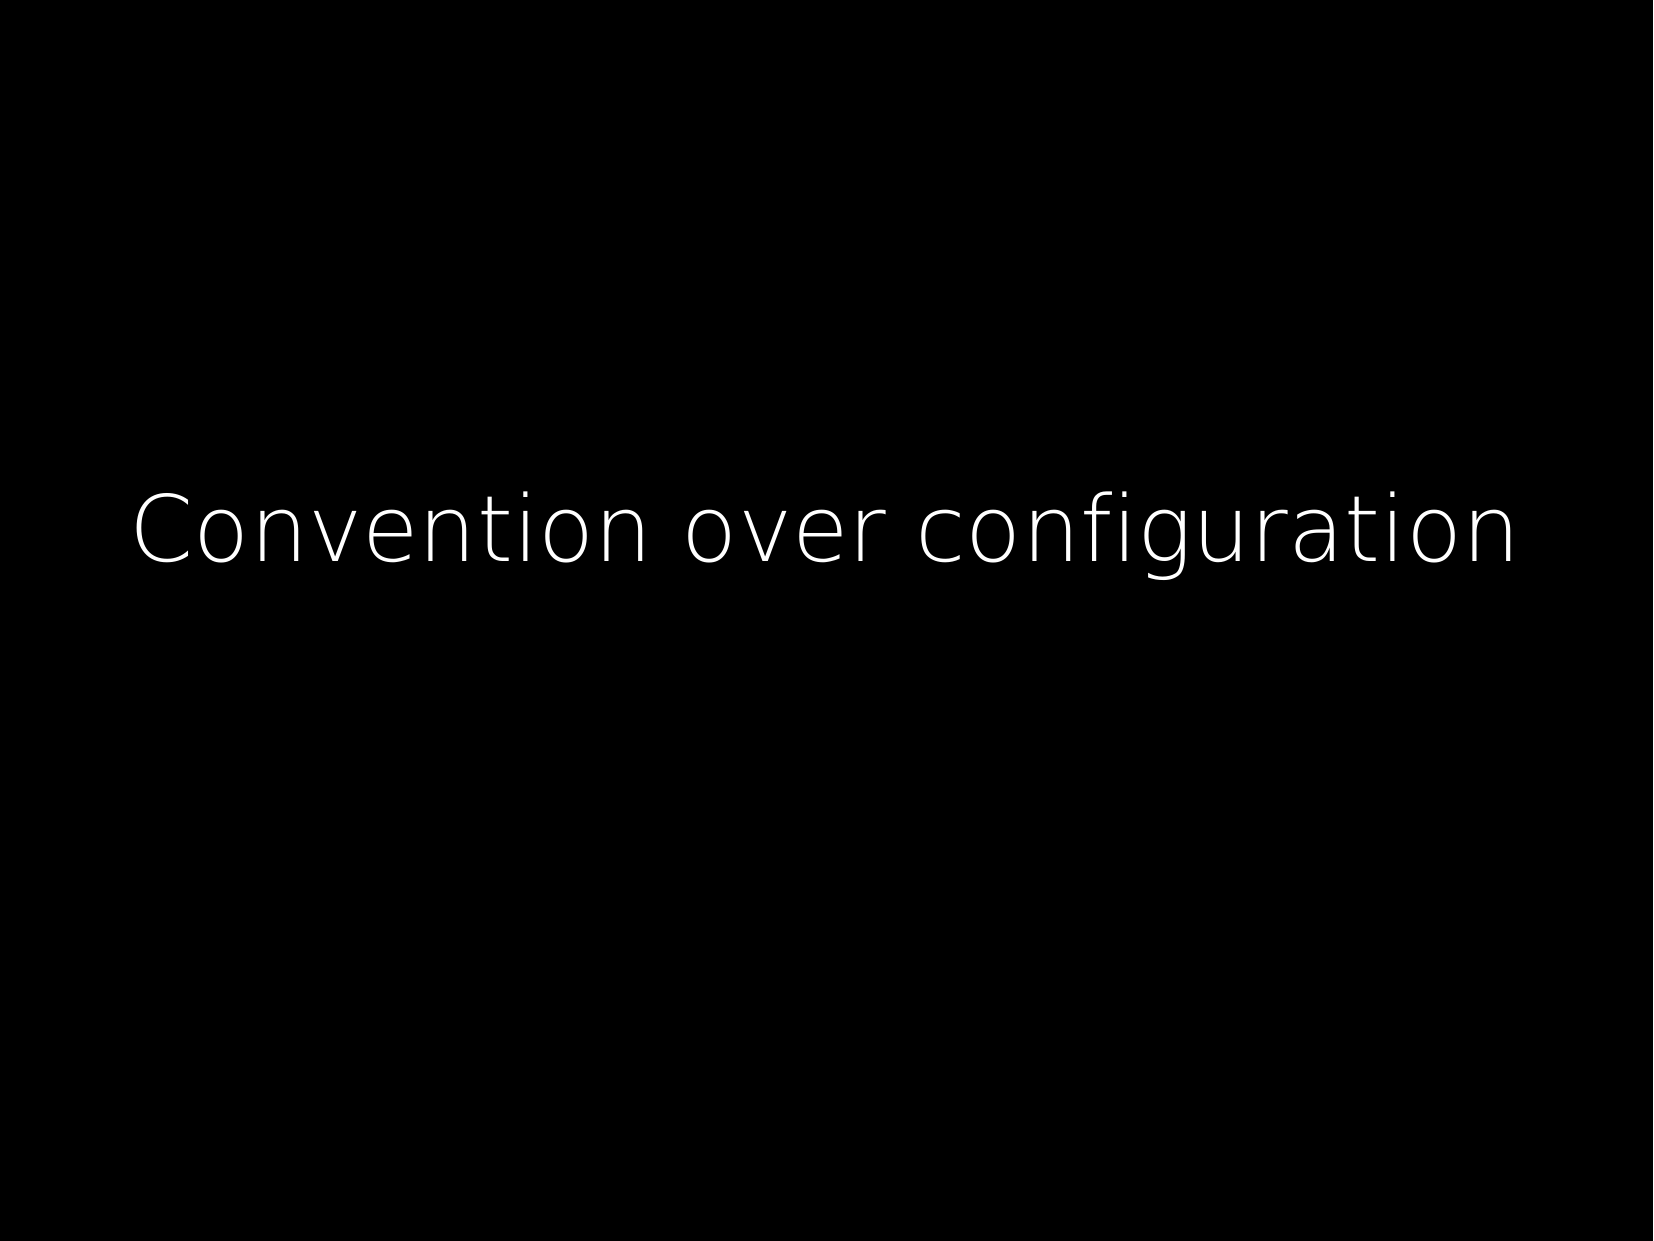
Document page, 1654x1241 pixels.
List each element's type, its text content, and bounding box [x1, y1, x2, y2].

subtitle Convention over configuration [82, 49, 1571, 1010]
